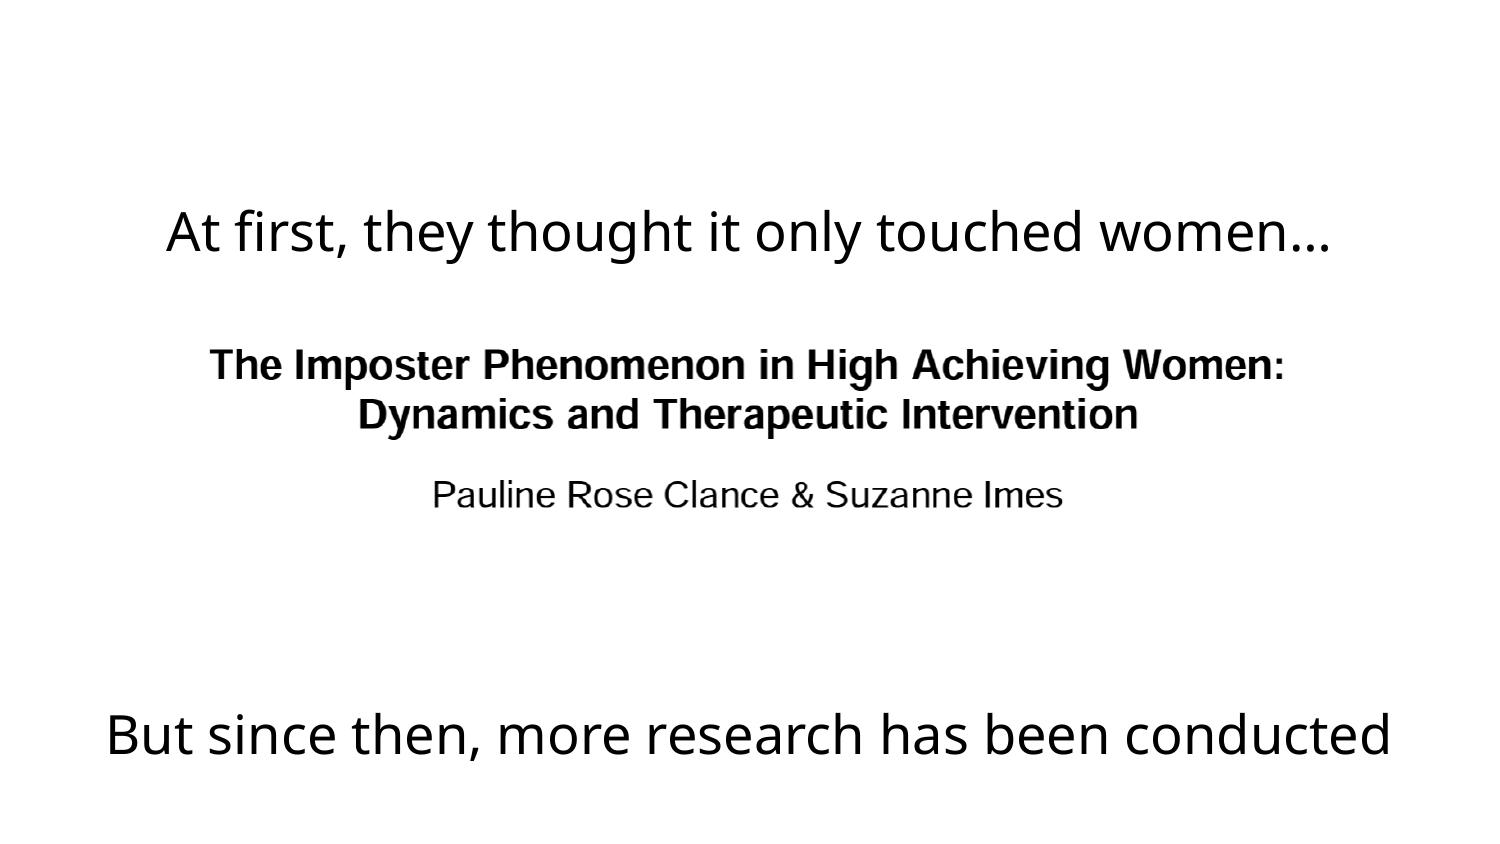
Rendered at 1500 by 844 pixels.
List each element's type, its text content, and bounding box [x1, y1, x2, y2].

text_box At first, they thought it only touched women… [0, 117, 1500, 278]
text_box But since then, more research has been conducted [0, 619, 1500, 780]
picture [124, 312, 1376, 531]
